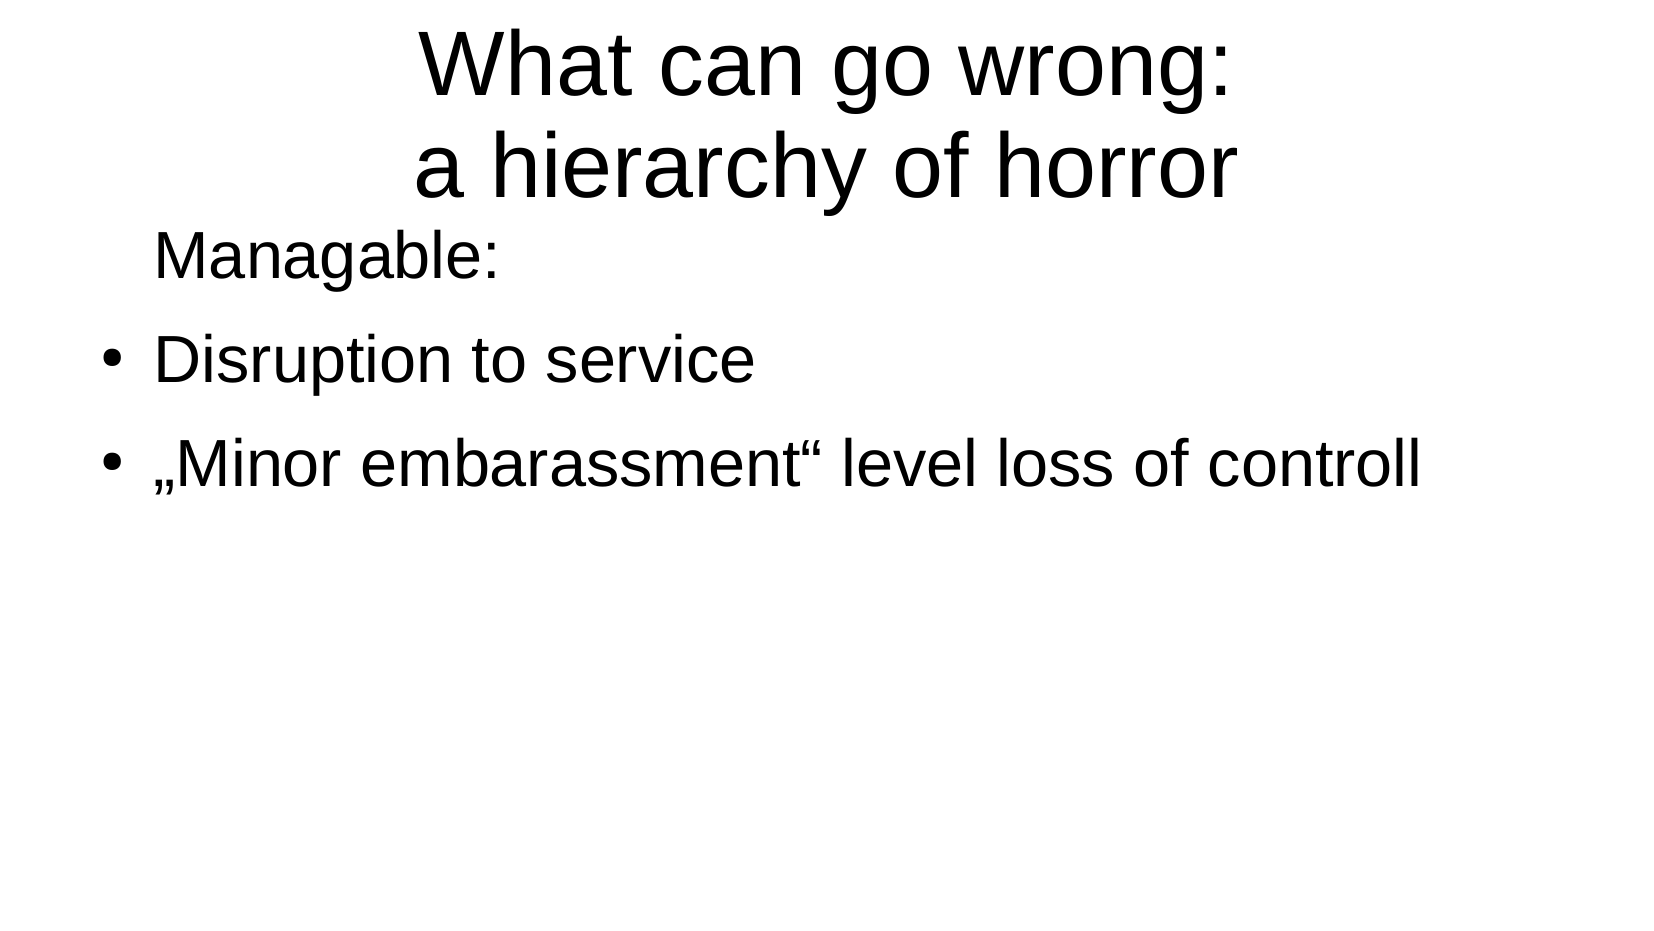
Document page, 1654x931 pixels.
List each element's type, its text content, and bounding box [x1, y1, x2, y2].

list Managable: Disruption to service „Minor embarassment“ level loss of controll [82, 217, 1571, 758]
title What can go wrong: a hierarchy of horror [82, 12, 1571, 217]
